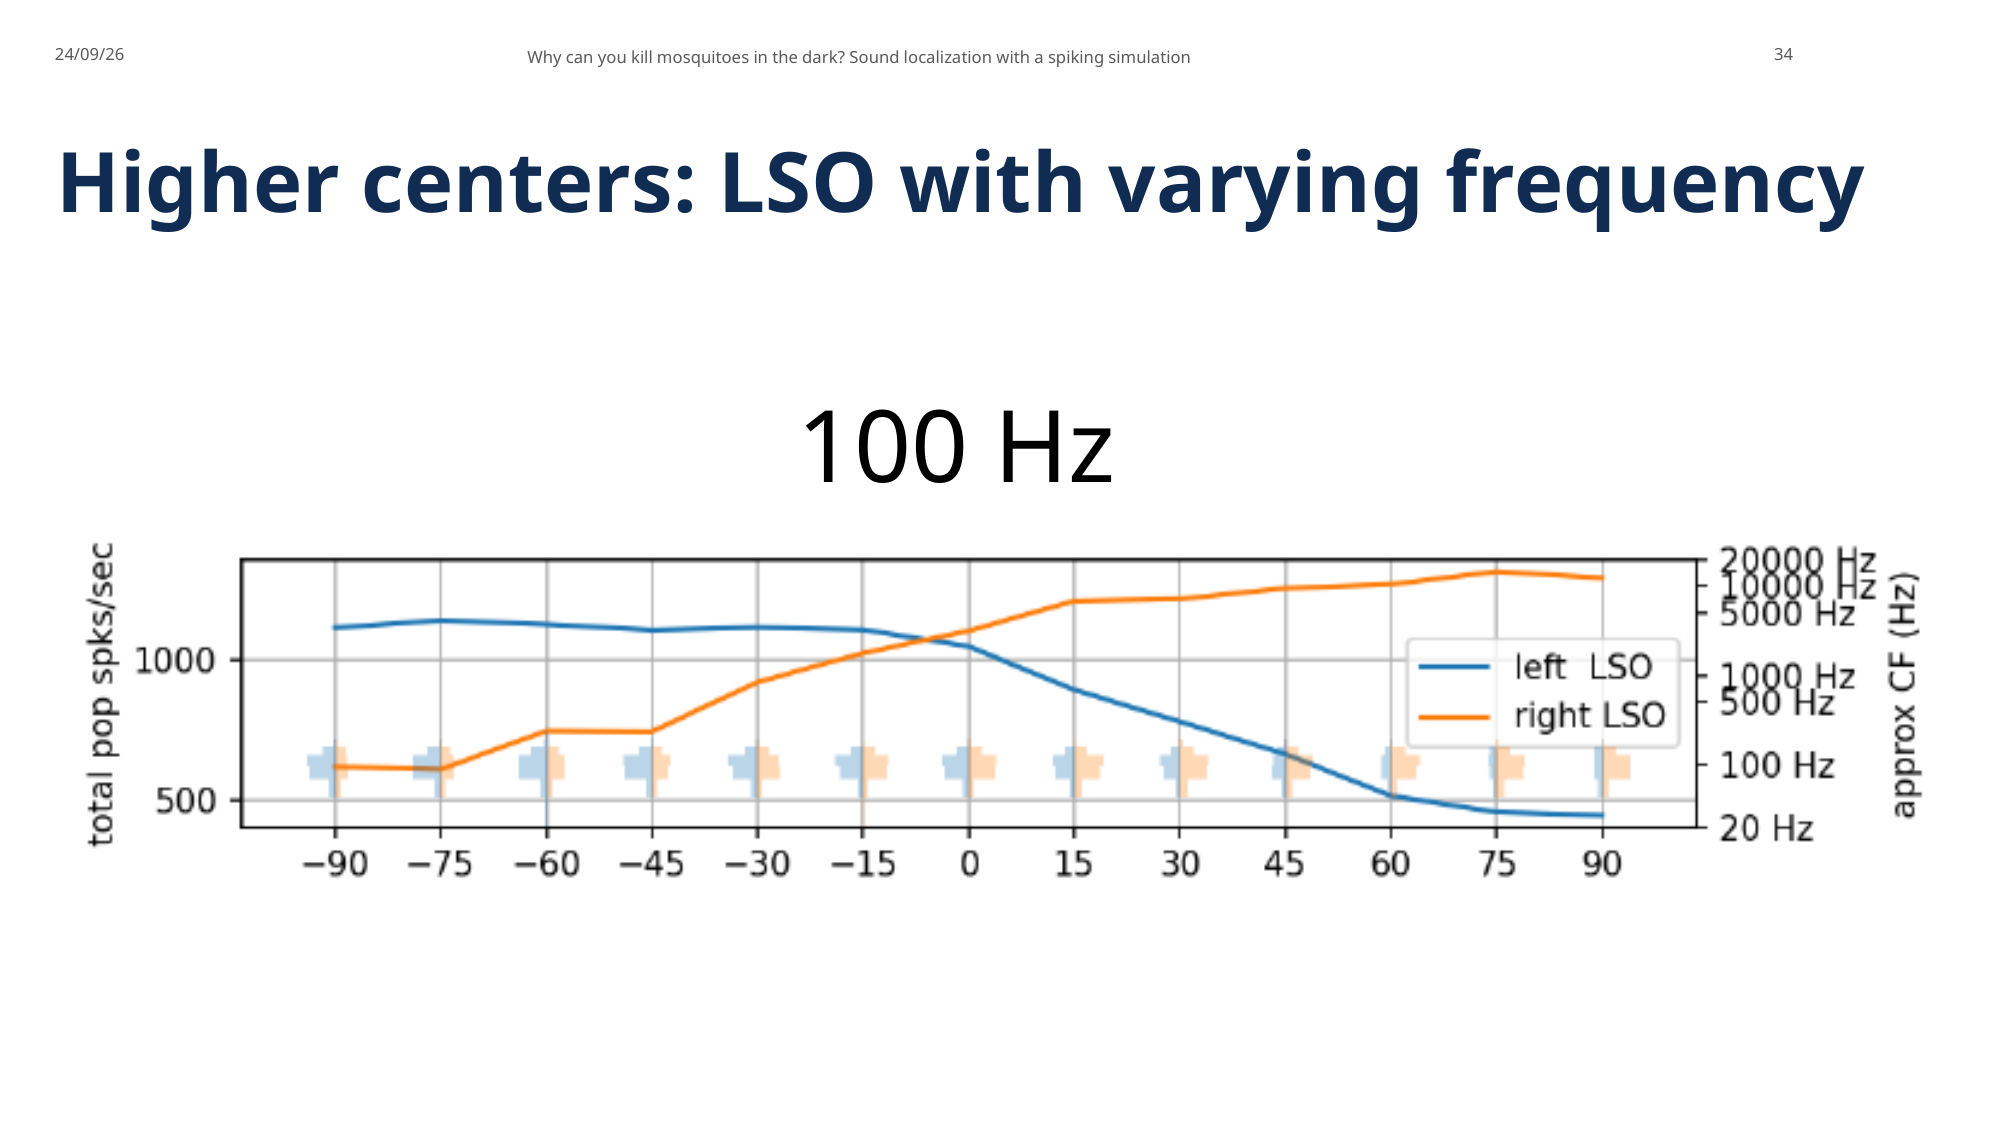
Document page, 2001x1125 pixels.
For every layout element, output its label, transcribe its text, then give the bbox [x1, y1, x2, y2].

slide_number [54, 6, 446, 67]
footer Why can you kill mosquitoes in the dark? Sound localization with a spiking simulation [527, 6, 1203, 67]
slide_number [1774, 6, 1946, 67]
title Higher centers: LSO with varying frequency [56, 129, 1972, 267]
text_box 100 Hz [782, 375, 1218, 512]
picture [19, 511, 1972, 905]
